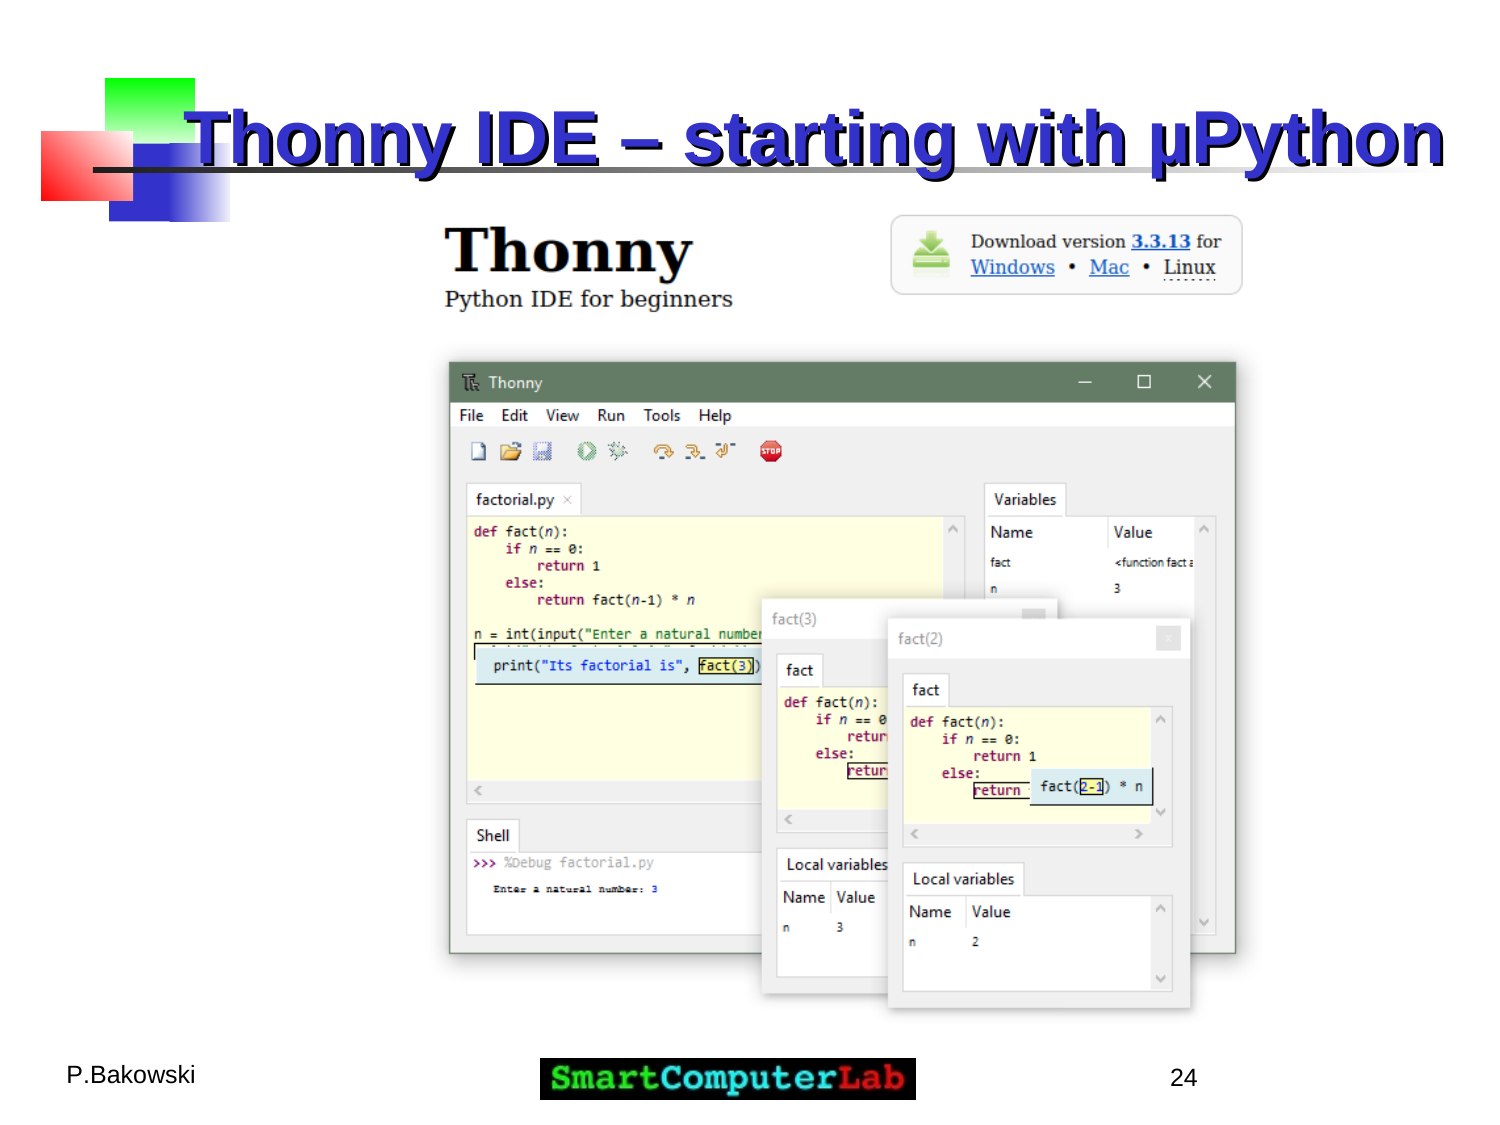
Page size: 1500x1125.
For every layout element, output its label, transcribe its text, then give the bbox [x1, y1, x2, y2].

picture [390, 190, 1306, 1051]
title Thonny IDE – starting with µPython [159, 0, 1471, 186]
picture [540, 1058, 916, 1100]
